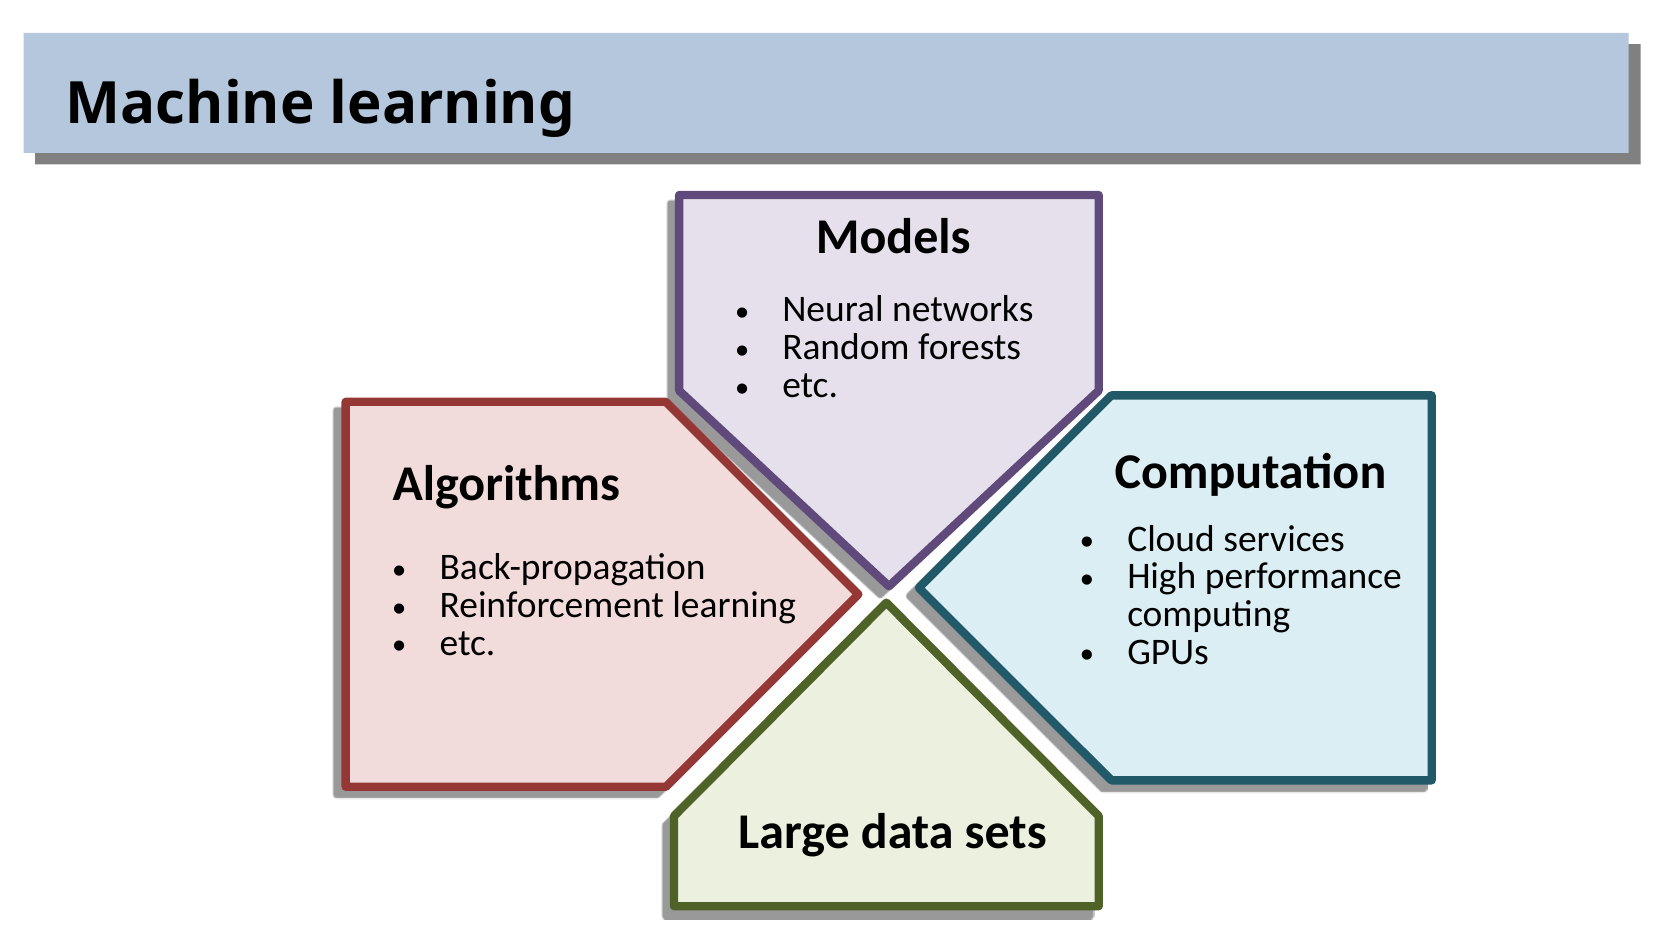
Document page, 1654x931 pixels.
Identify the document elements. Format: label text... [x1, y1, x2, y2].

text_box [768, 474, 1010, 587]
text_box Machine learning [51, 54, 652, 135]
text_box Algorithms [377, 455, 623, 533]
text_box Cloud services High performance computing GPUs [1065, 515, 1445, 705]
text_box [918, 395, 1432, 781]
text_box Neural networks Random forests etc. [720, 286, 1131, 474]
text_box Back-propagation Reinforcement learning etc. [377, 544, 793, 678]
text_box [673, 602, 1099, 907]
text_box Models [800, 208, 977, 286]
text_box [679, 195, 1099, 429]
text_box [23, 32, 1629, 153]
text_box [345, 401, 859, 787]
text_box Large data sets [723, 803, 1069, 912]
text_box Computation [1099, 443, 1378, 511]
